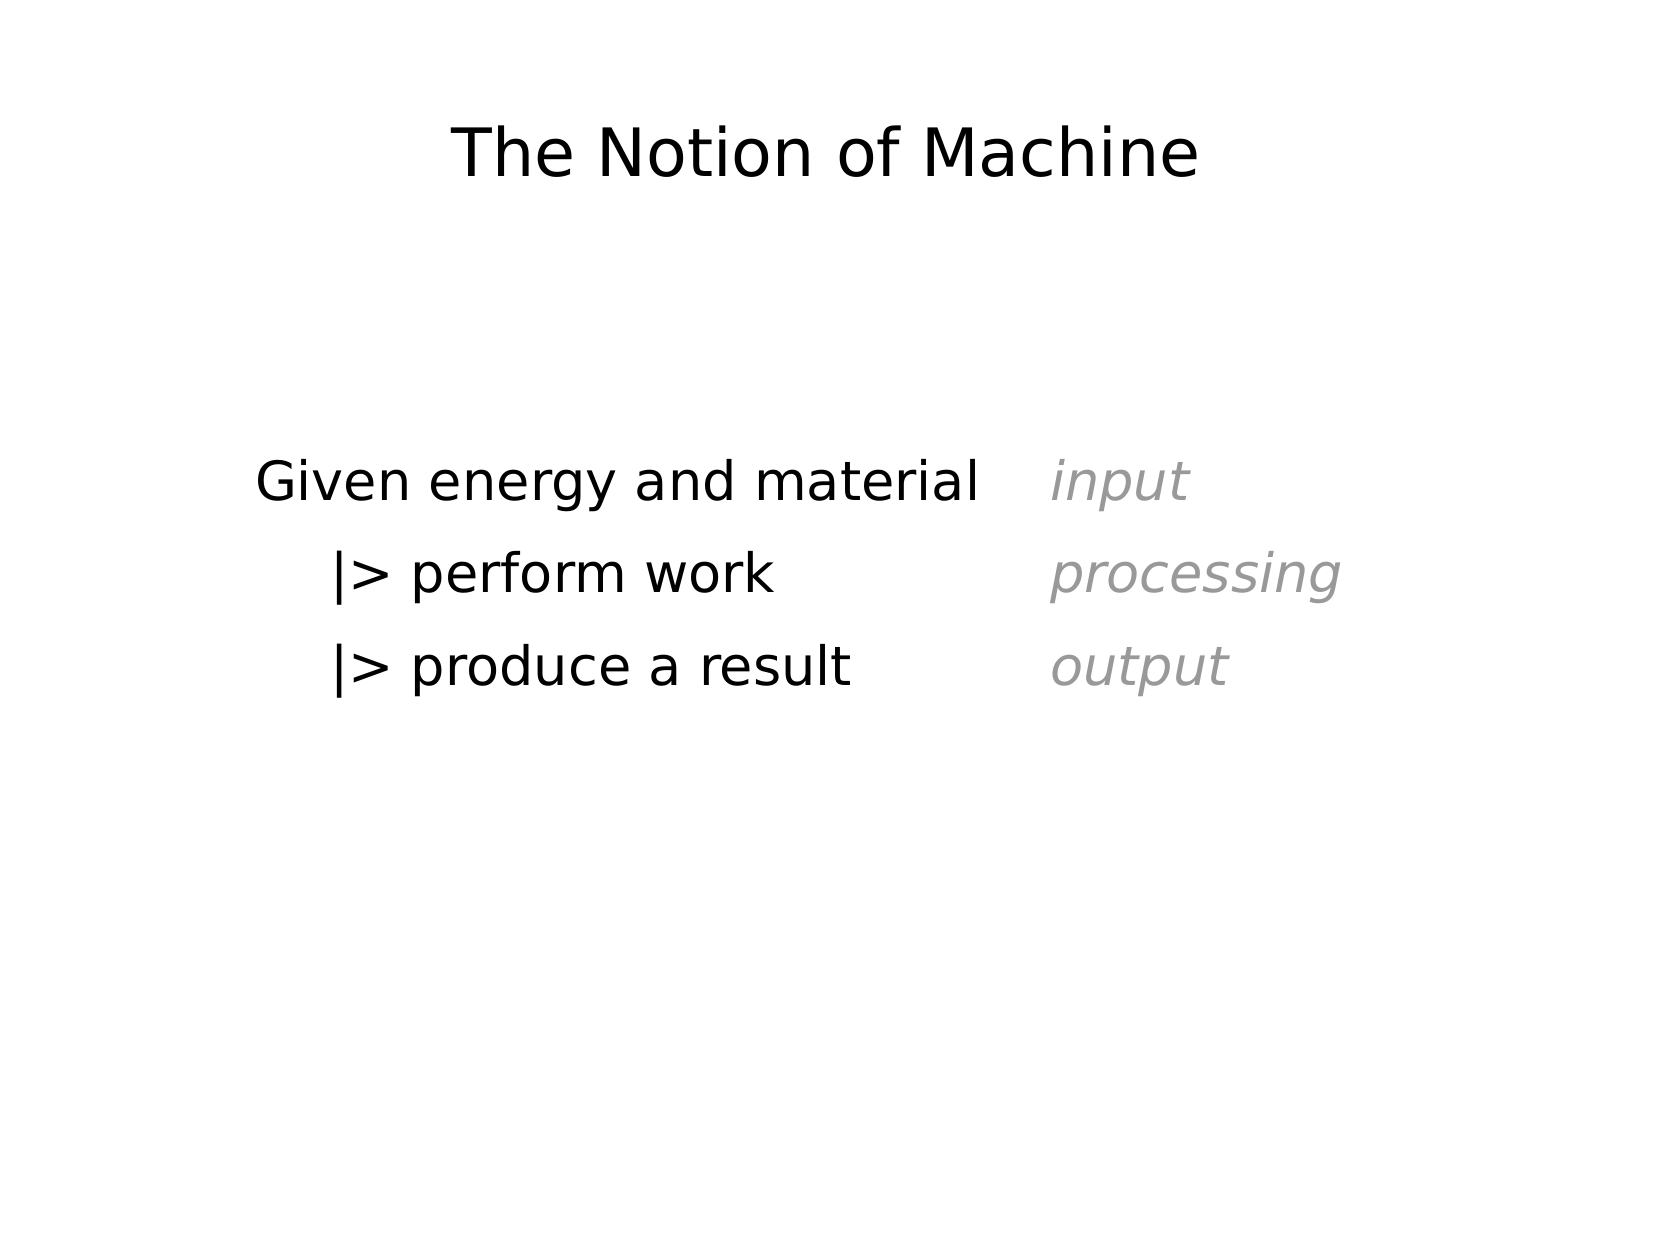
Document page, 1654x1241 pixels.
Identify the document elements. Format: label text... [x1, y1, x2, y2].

title The Notion of Machine [82, 49, 1571, 257]
list input processing output [1050, 450, 1571, 1201]
list Given energy and material |> perform work |> produce a result [255, 450, 1006, 1201]
